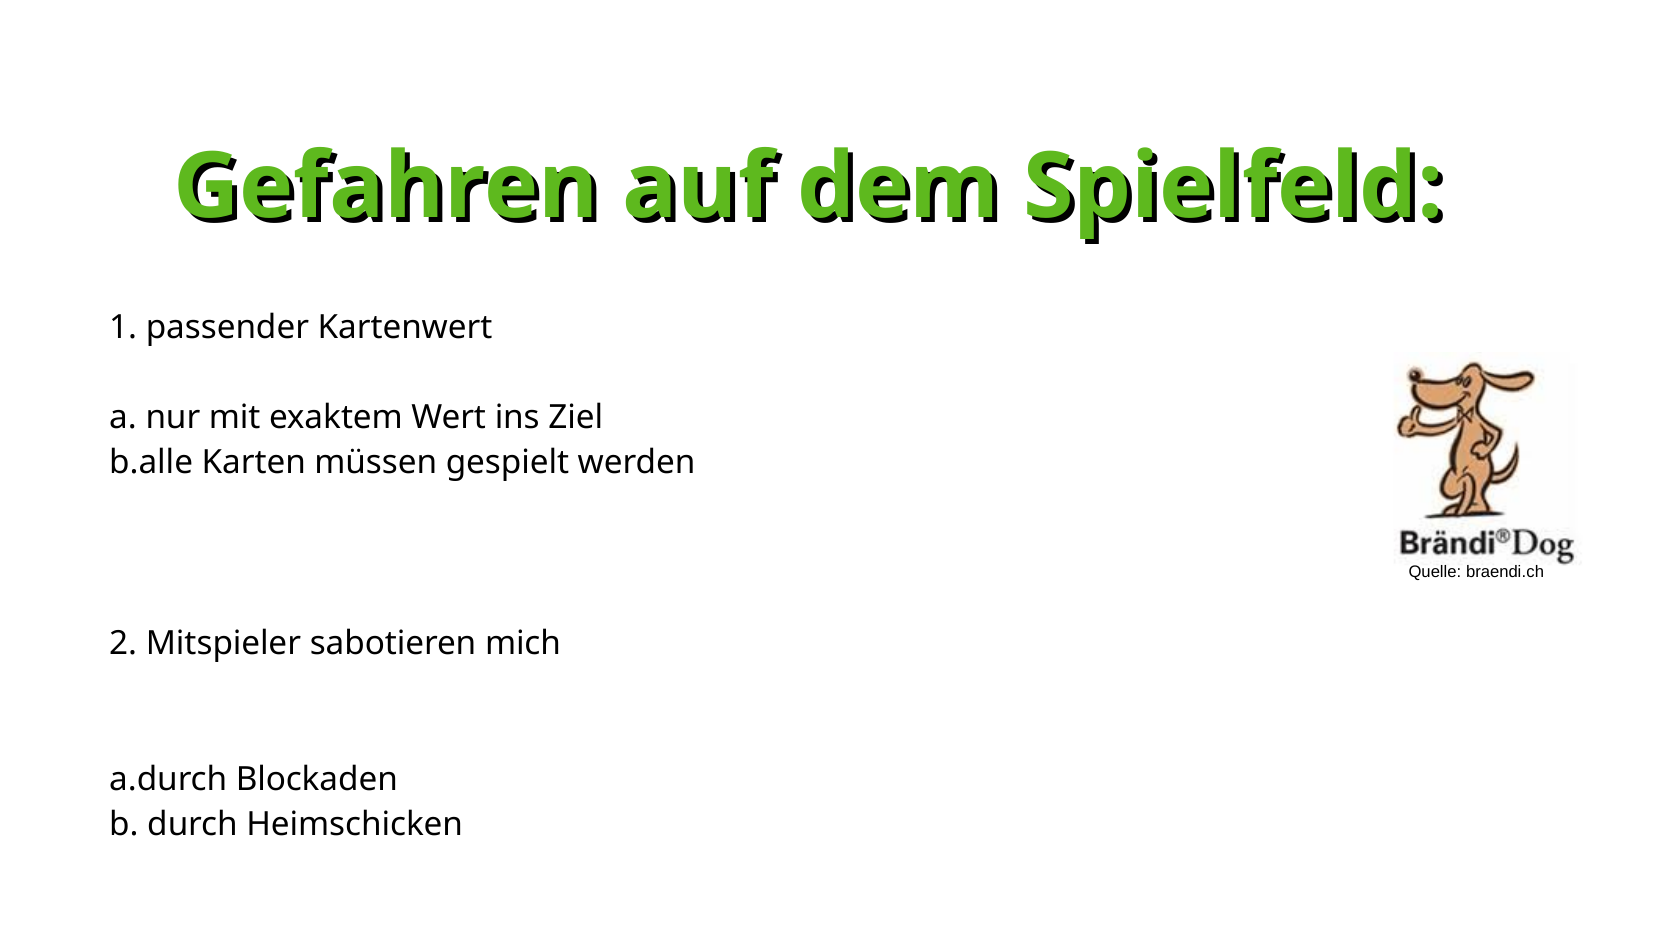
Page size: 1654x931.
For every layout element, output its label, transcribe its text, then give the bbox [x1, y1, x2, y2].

picture [1294, 352, 1654, 578]
text_box 1. passender Kartenwert a. nur mit exaktem Wert ins Ziel b.alle Karten müssen gespielt werden 2. Mitspieler sabotieren mich a.durch Blockaden b. durch Heimschicken [94, 295, 1099, 919]
text_box Quelle: braendi.ch [1393, 555, 1607, 589]
title Gefahren auf dem Spielfeld: [59, 104, 1559, 260]
